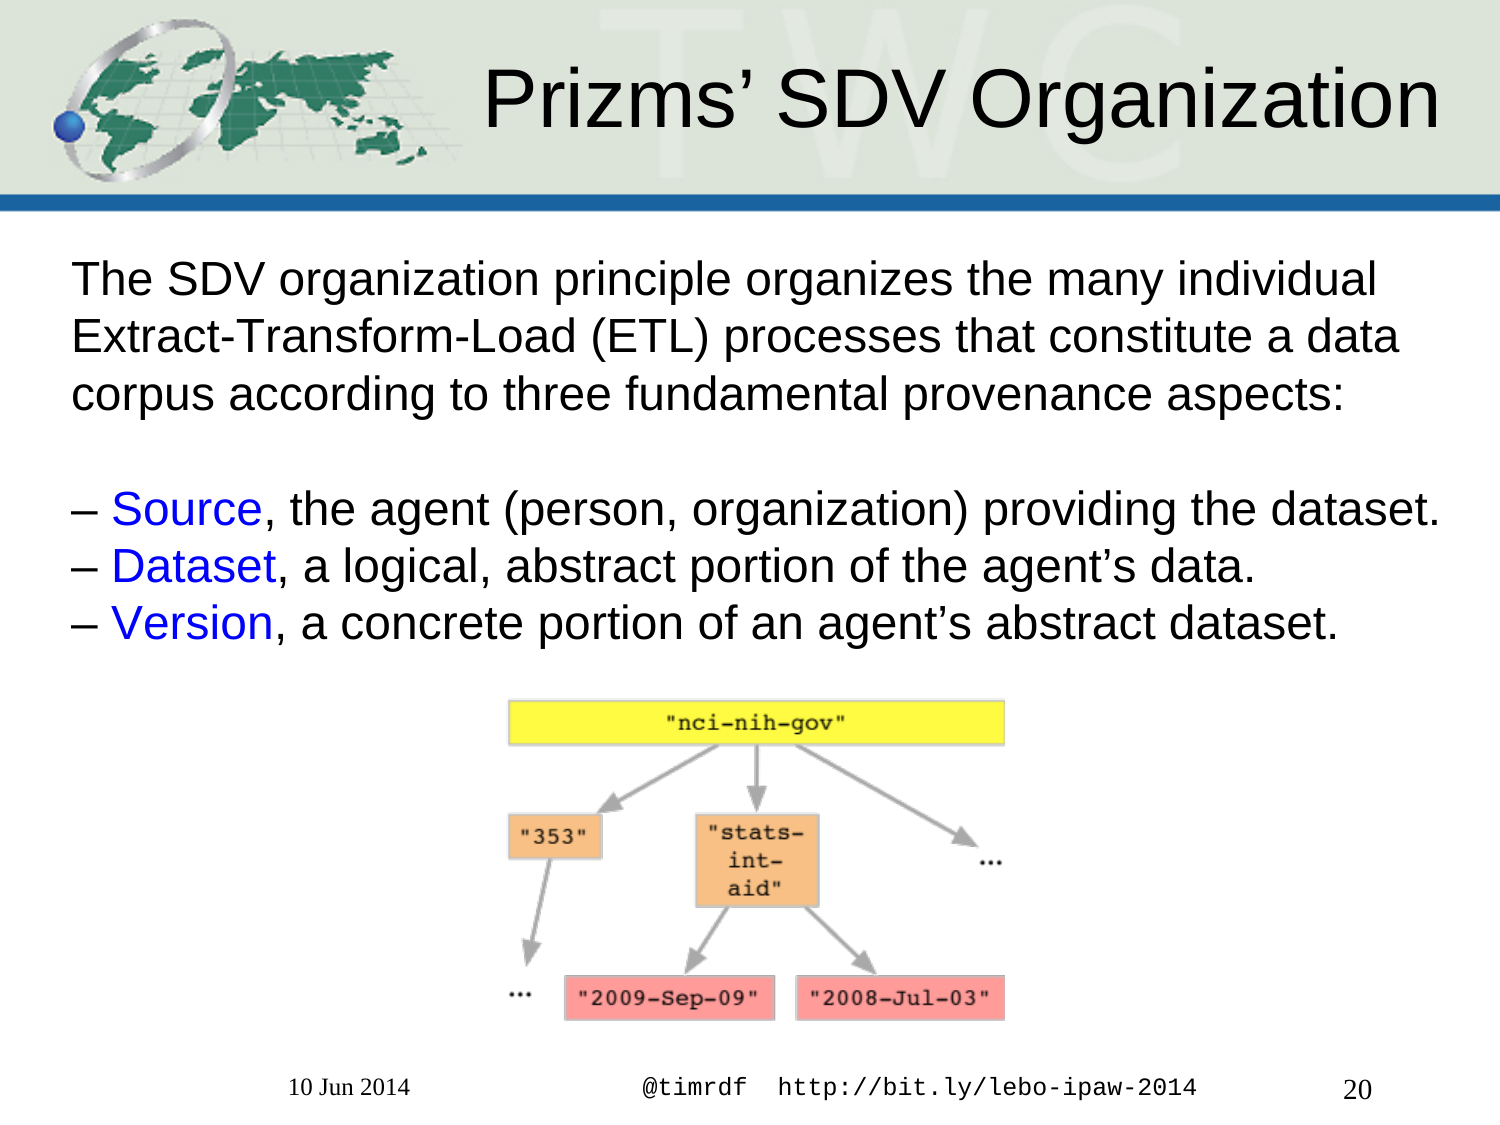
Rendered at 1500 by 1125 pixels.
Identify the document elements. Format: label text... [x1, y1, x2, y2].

title Prizms’ SDV Organization [424, 0, 1500, 188]
text_box The SDV organization principle organizes the many individual Extract-Transform-Load (ETL) processes that constitute a data corpus according to three fundamental provenance aspects: – Source, the agent (person, organization) providing the dataset. – Dataset, a logical, abstract portion of the agent’s data. – Version, a concrete portion of an agent’s abstract dataset. [56, 239, 1471, 721]
picture [0, 0, 1500, 212]
picture [504, 721, 1006, 1021]
